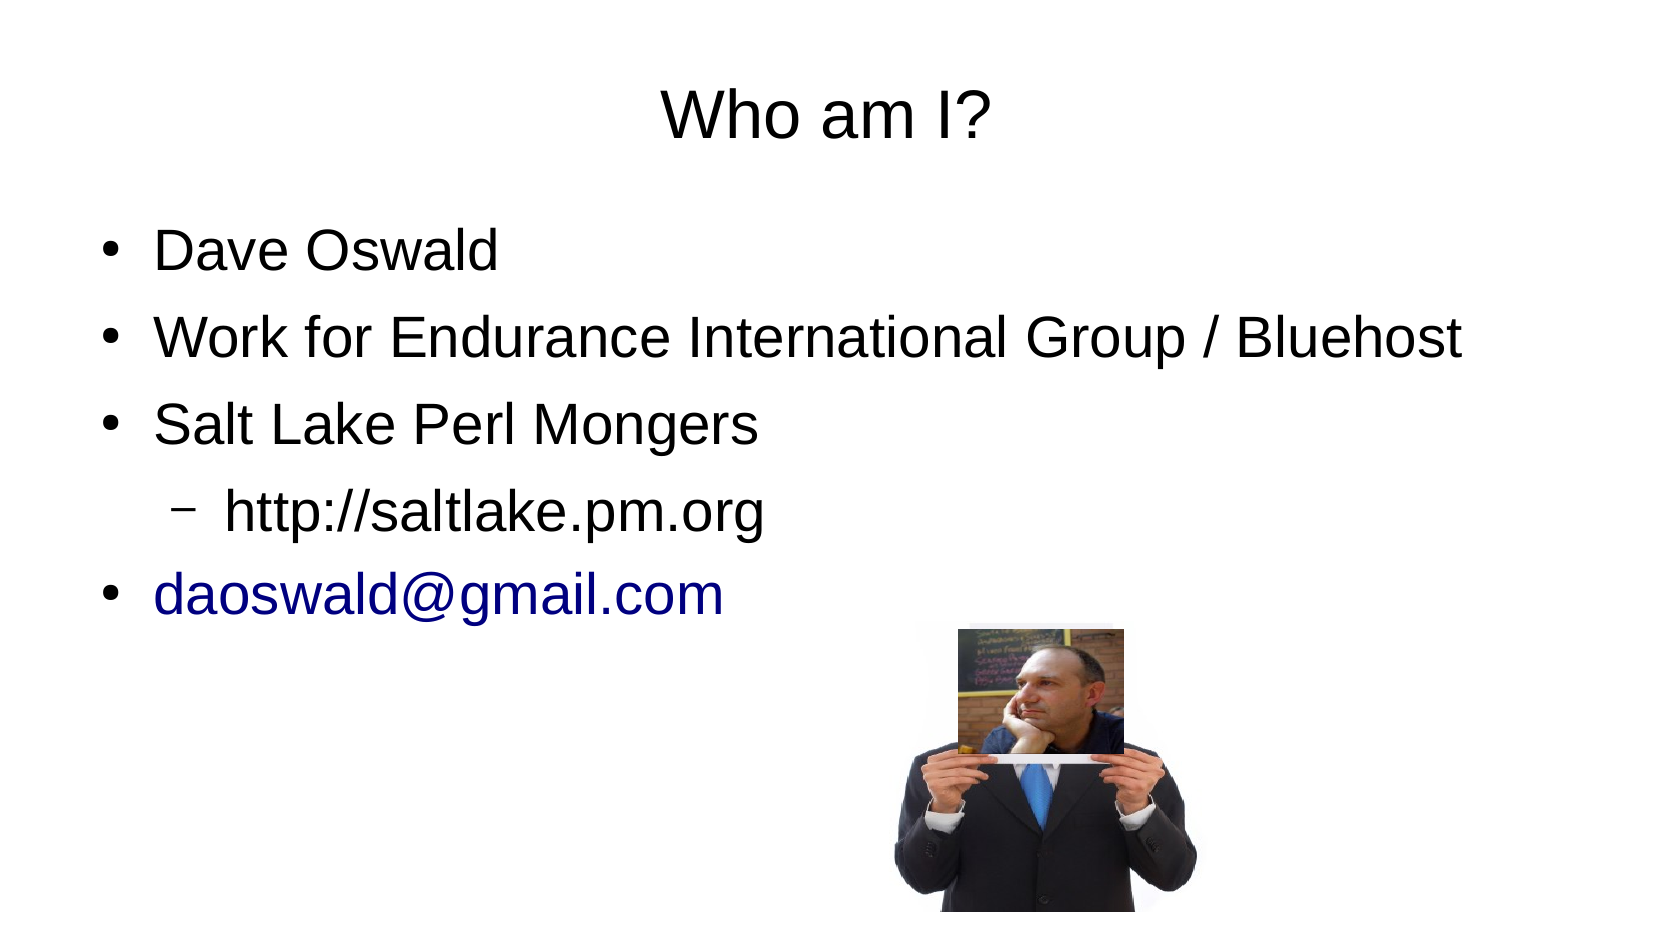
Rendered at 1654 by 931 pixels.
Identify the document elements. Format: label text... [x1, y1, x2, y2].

list Dave Oswald Work for Endurance International Group / Bluehost Salt Lake Perl Mongers http://saltlake.pm.org daoswald@gmail.com [82, 217, 1571, 758]
picture [870, 621, 1216, 912]
title Who am I? [82, 37, 1571, 193]
